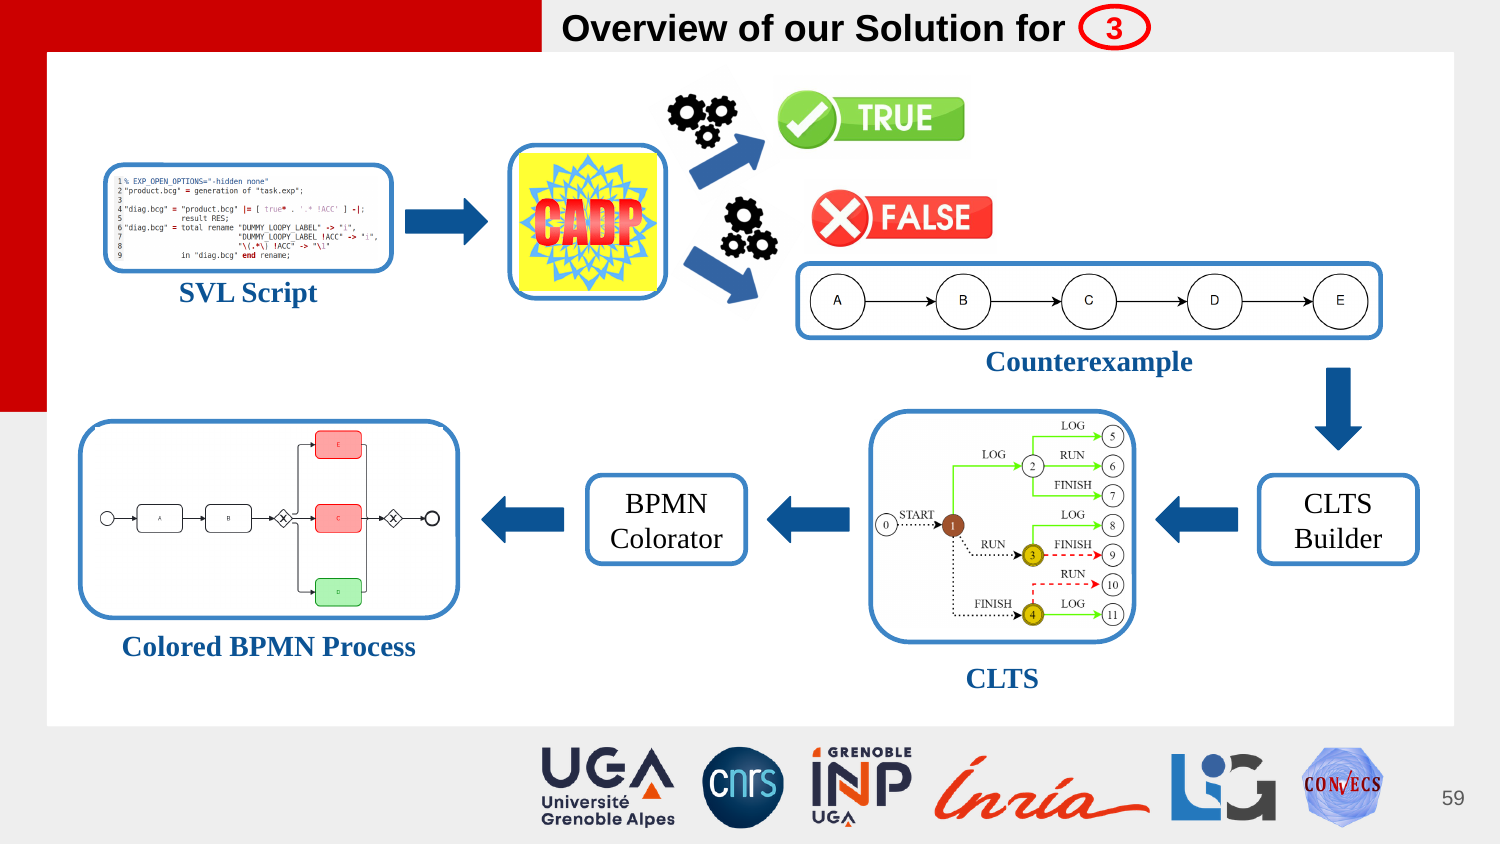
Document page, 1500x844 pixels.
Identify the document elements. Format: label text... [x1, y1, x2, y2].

slide_number <numéro> [1389, 764, 1480, 830]
text_box [1155, 496, 1238, 543]
text_box CLTS Builder [1259, 475, 1418, 564]
text_box [405, 198, 488, 245]
text_box [767, 496, 849, 543]
text_box Overview of our Solution for [546, 0, 1441, 55]
text_box CLTS [861, 650, 1143, 705]
text_box [481, 496, 564, 543]
text_box BPMN Colorator [587, 475, 746, 564]
picture [0, 0, 1500, 844]
text_box Colored BPMN Process [71, 617, 467, 673]
text_box Counterexample [948, 333, 1230, 388]
text_box SVL Script [107, 263, 389, 318]
text_box [1315, 368, 1362, 450]
text_box 3 [1080, 6, 1149, 49]
